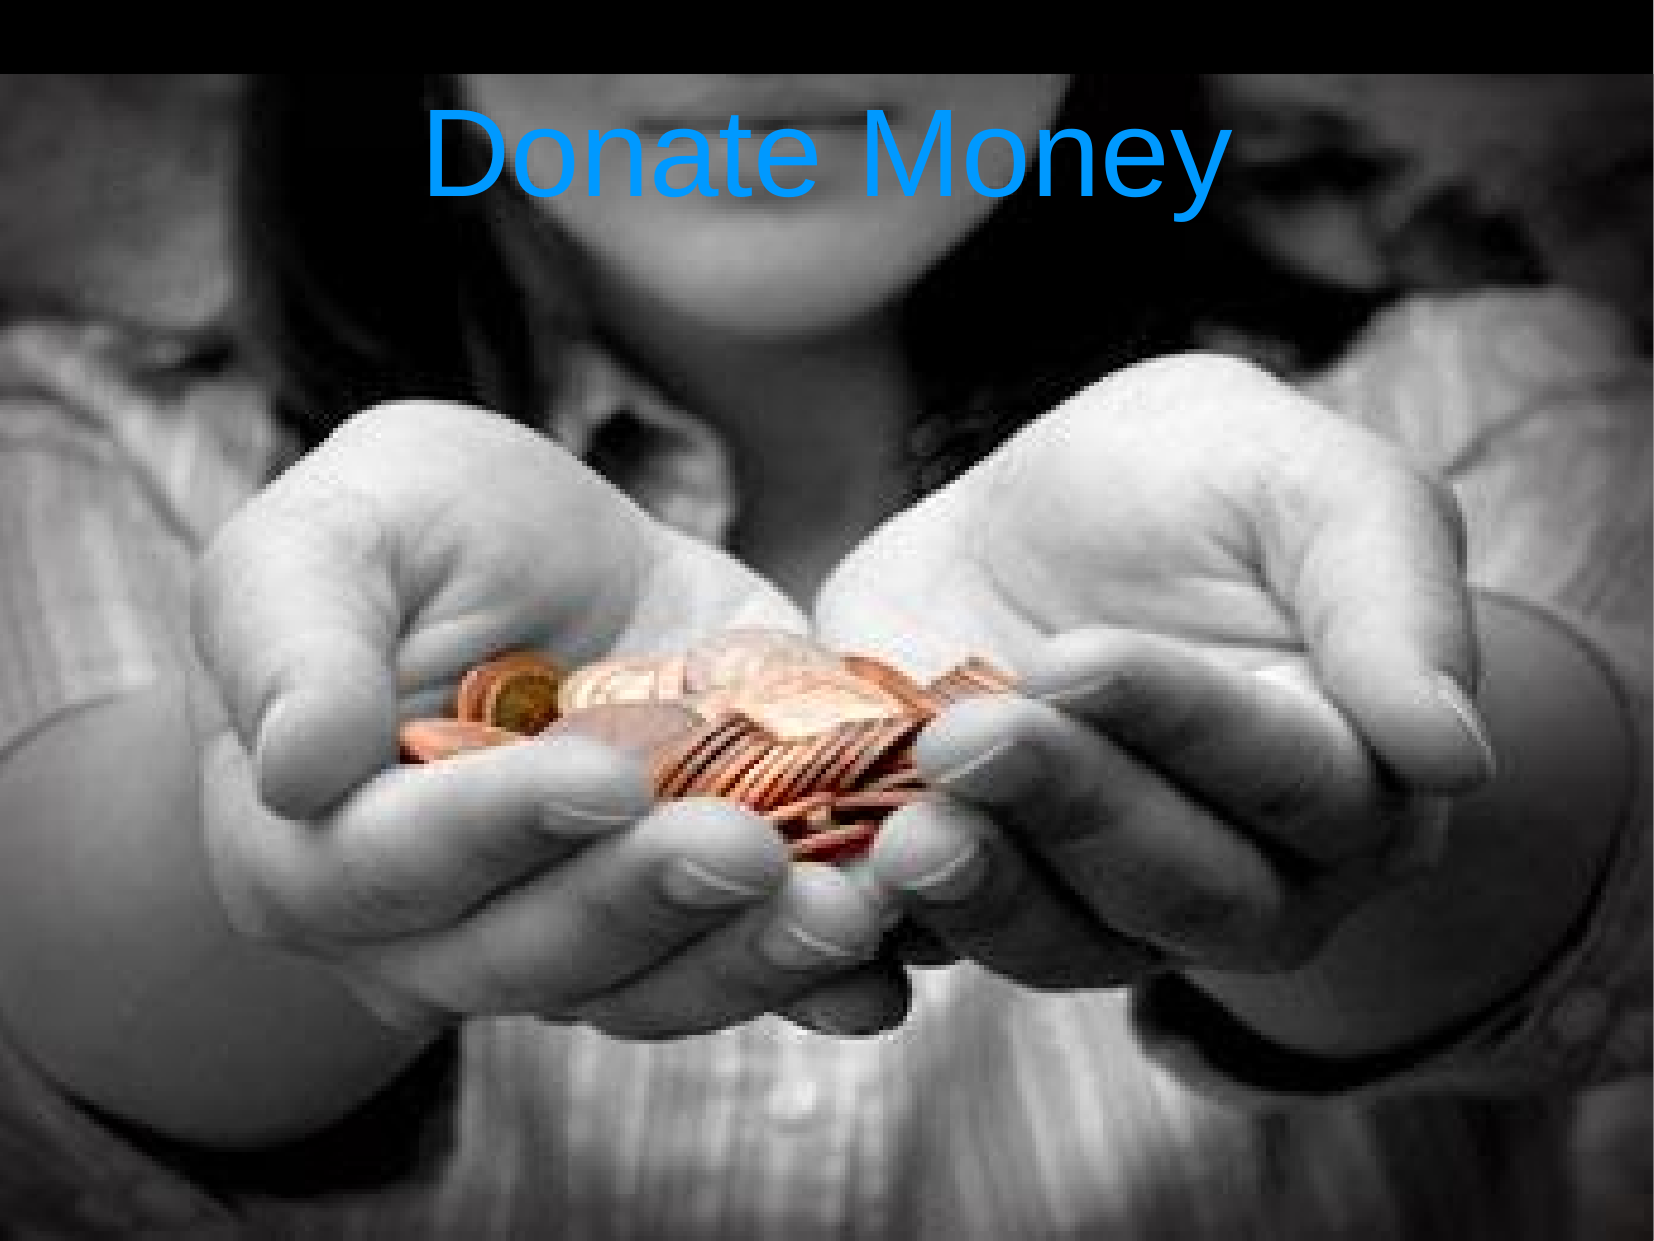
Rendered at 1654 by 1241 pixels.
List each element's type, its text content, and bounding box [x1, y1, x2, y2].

picture [0, 74, 1654, 1241]
title Donate Money [82, 49, 1571, 257]
